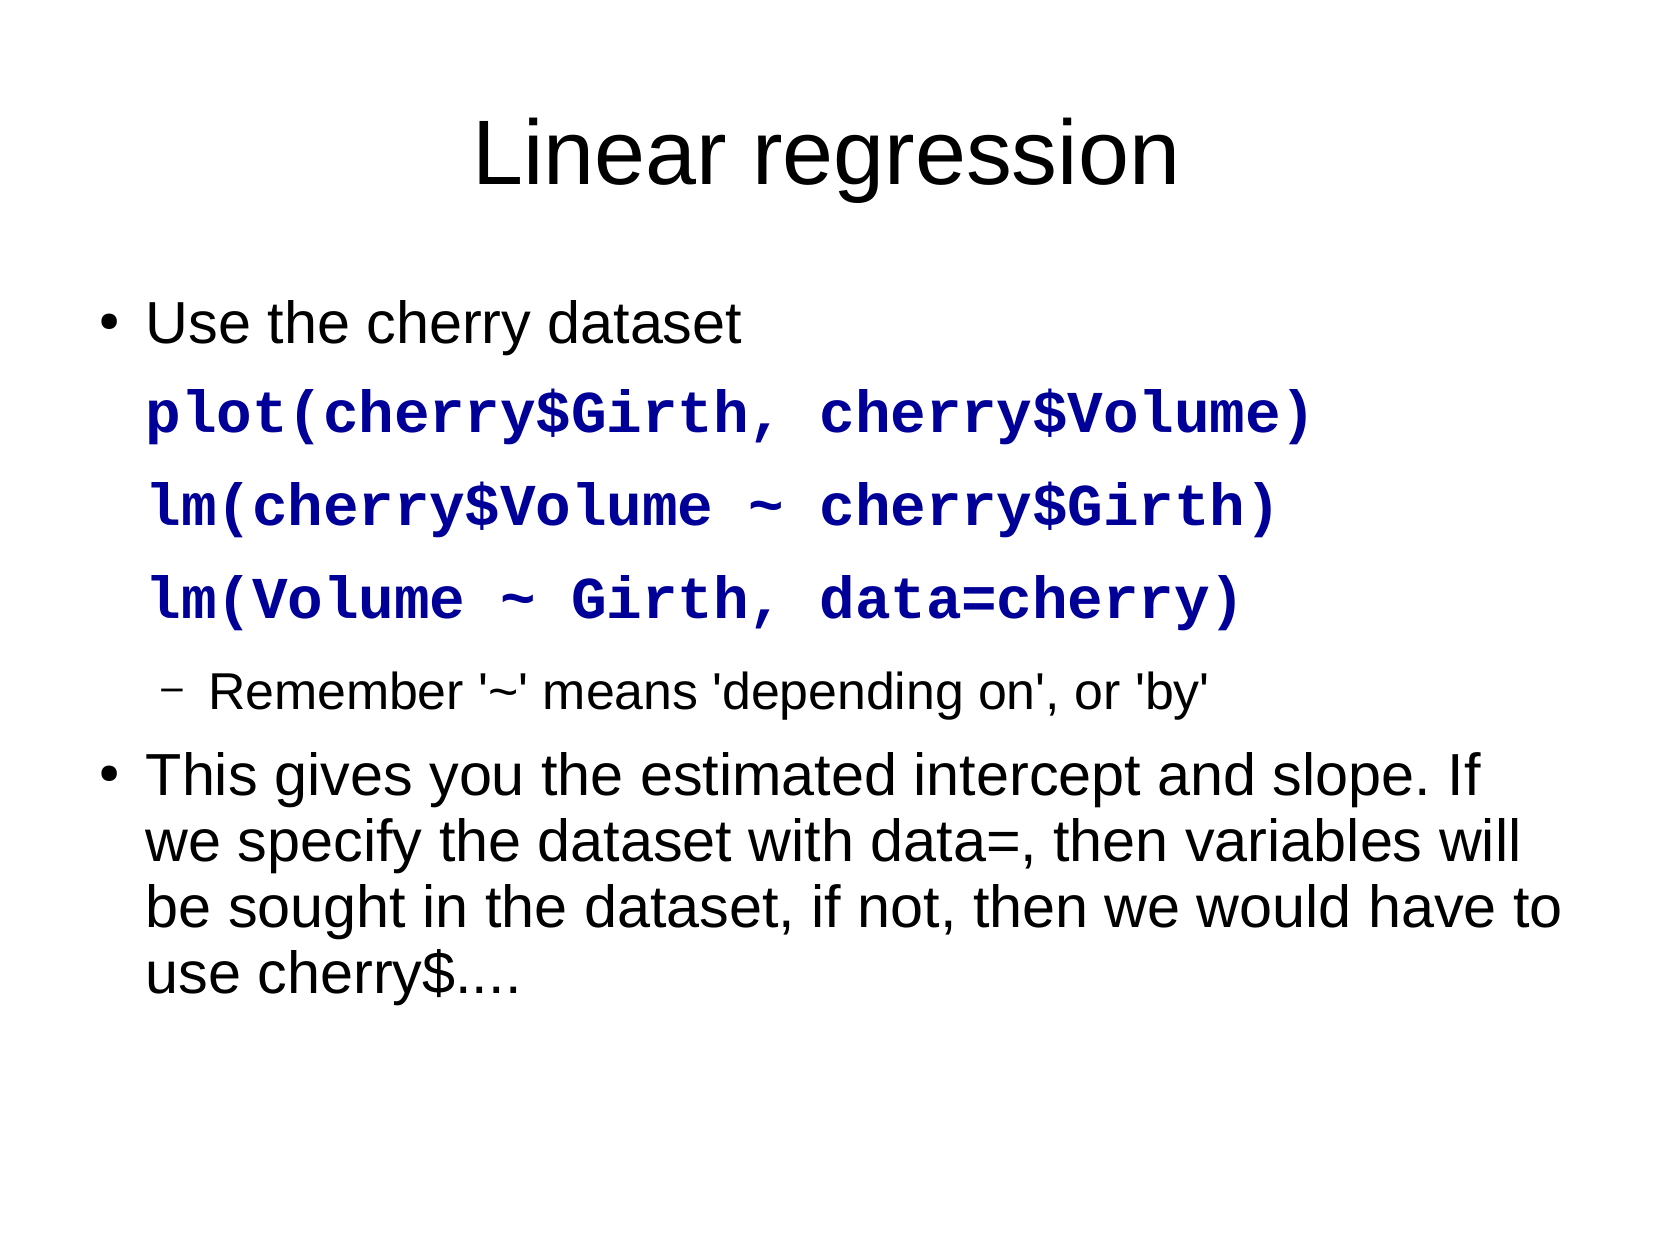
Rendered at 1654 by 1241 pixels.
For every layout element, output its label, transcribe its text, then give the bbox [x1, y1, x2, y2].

title Linear regression [82, 49, 1571, 257]
list Use the cherry dataset plot(cherry$Girth, cherry$Volume) lm(cherry$Volume ~ cherry$Girth) lm(Volume ~ Girth, data=cherry) Remember '~' means 'depending on', or 'by' This gives you the estimated intercept and slope. If we specify the dataset with data=, then variables will be sought in the dataset, if not, then we would have to use cherry$.... [82, 290, 1571, 1010]
